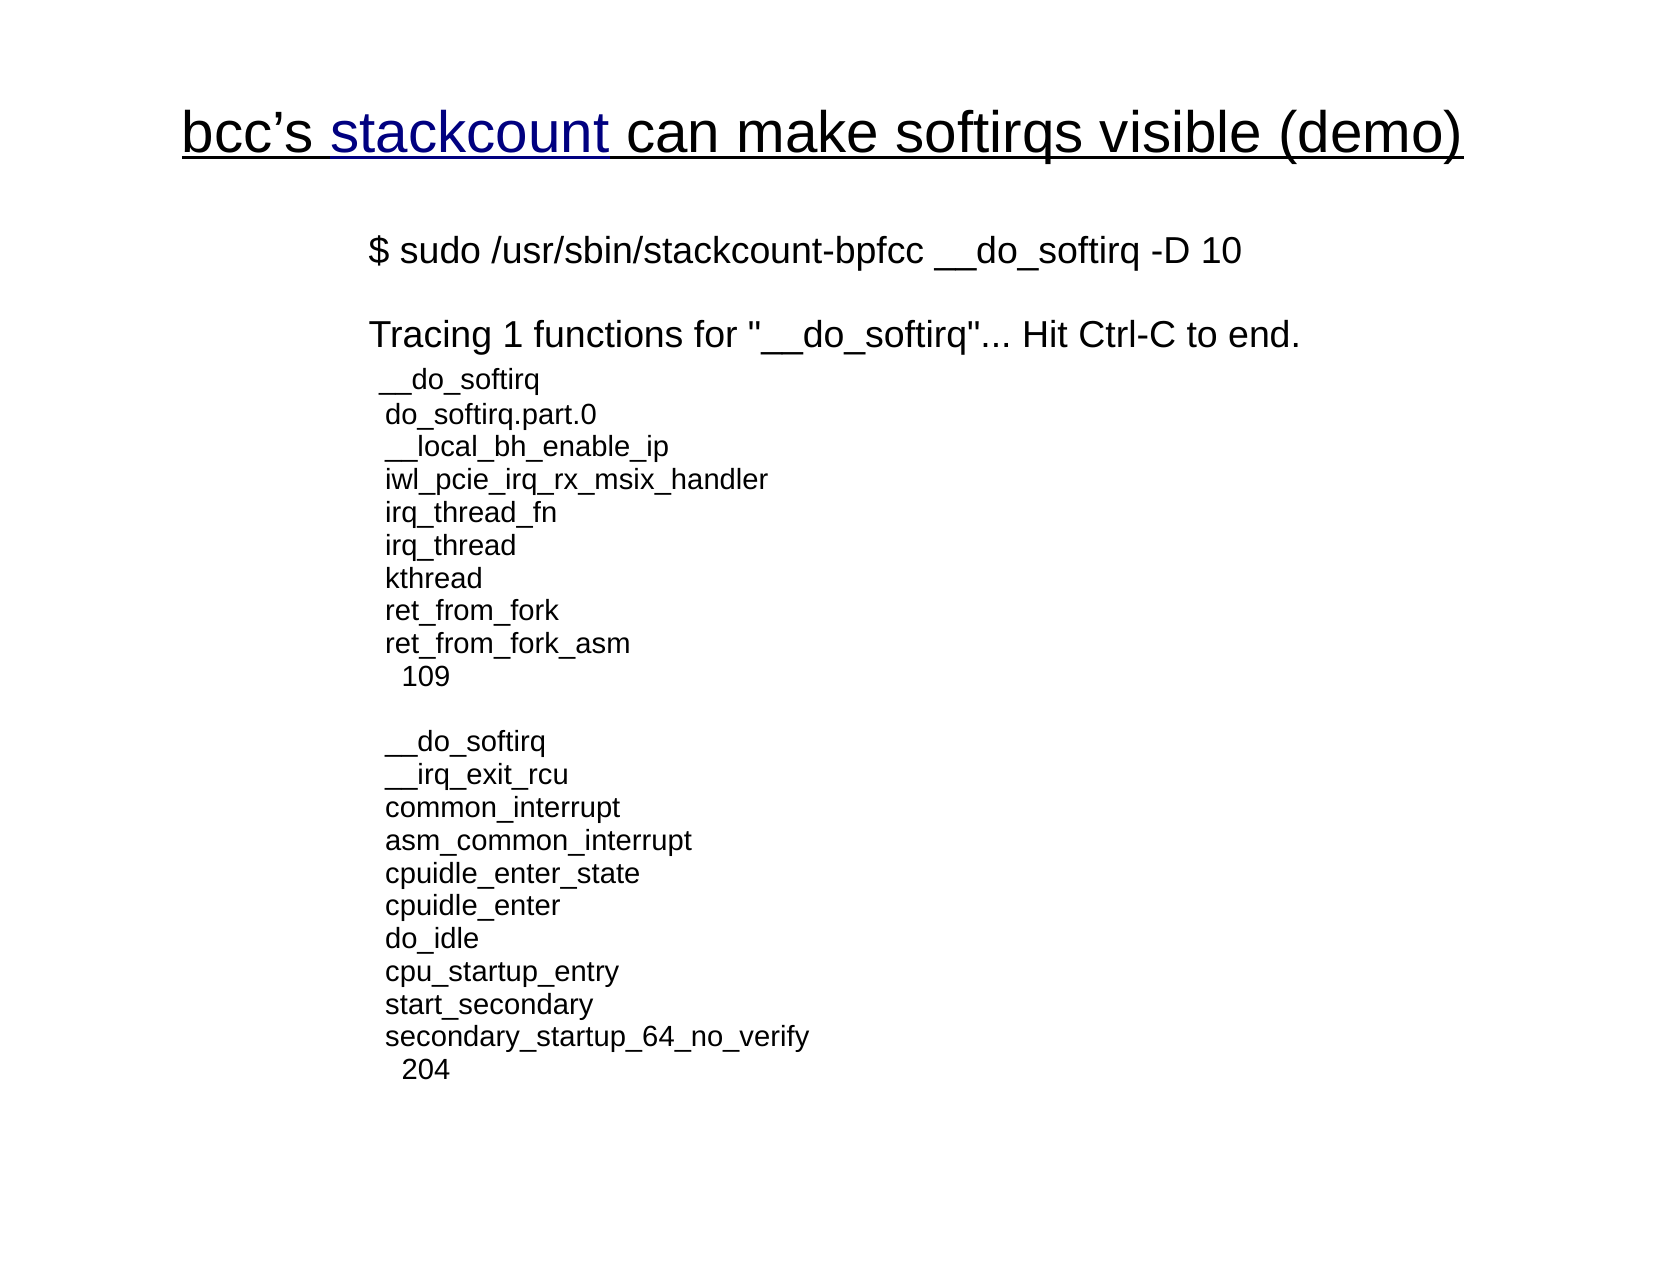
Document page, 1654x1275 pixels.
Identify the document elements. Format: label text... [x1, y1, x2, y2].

title bcc’s stackcount can make softirqs visible (demo) [82, 50, 1564, 215]
text_box $ sudo /usr/sbin/stackcount-bpfcc __do_softirq -D 10 Tracing 1 functions for "__do_softirq"... Hit Ctrl-C to end. __do_softirq do_softirq.part.0 __local_bh_enable_ip iwl_pcie_irq_rx_msix_handler irq_thread_fn irq_thread kthread ret_from_fork ret_from_fork_asm 109 __do_softirq __irq_exit_rcu common_interrupt asm_common_interrupt cpuidle_enter_state cpuidle_enter do_idle cpu_startup_entry start_secondary secondary_startup_64_no_verify 204 [353, 222, 1318, 1112]
